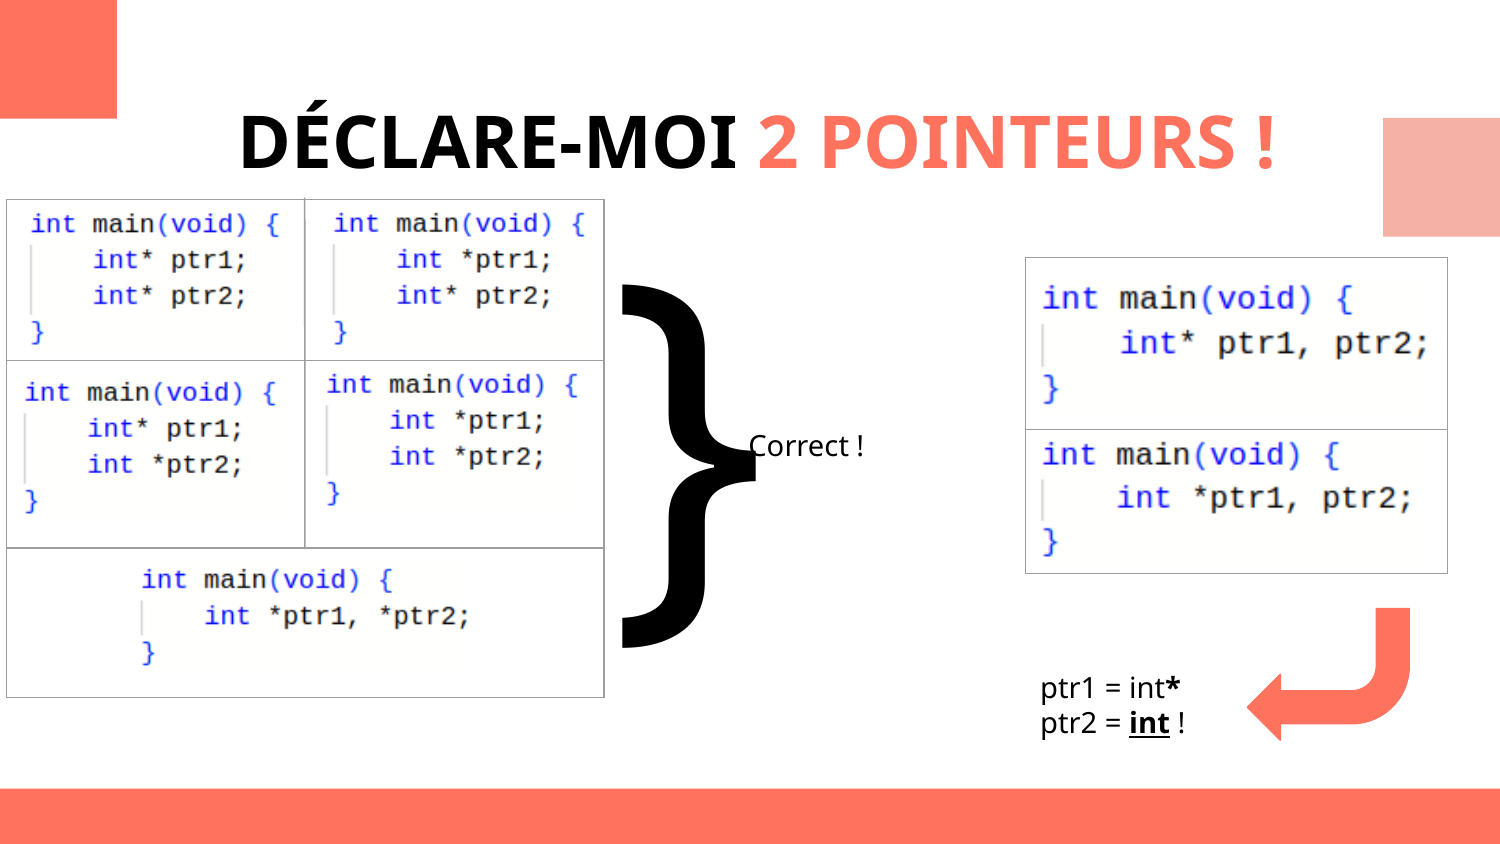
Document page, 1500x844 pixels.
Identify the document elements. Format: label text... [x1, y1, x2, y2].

text_box [1247, 608, 1410, 741]
table_cell [1026, 430, 1447, 573]
title DÉCLARE-MOI 2 POINTEURS ! [105, 102, 1410, 177]
picture [323, 368, 588, 513]
table_header [7, 200, 304, 360]
text_box ptr1 = int* ptr2 = int ! [1025, 654, 1223, 751]
picture [1038, 435, 1435, 568]
picture [1038, 278, 1435, 416]
picture [138, 563, 473, 675]
table_cell [306, 361, 595, 547]
picture [21, 376, 286, 520]
picture [21, 206, 286, 351]
table_header [1026, 258, 1447, 429]
table_cell [7, 361, 304, 547]
text_box } [595, 151, 735, 662]
picture [330, 207, 595, 351]
table_header [306, 200, 595, 360]
table_cell [7, 549, 603, 697]
text_box Correct ! [735, 411, 896, 486]
